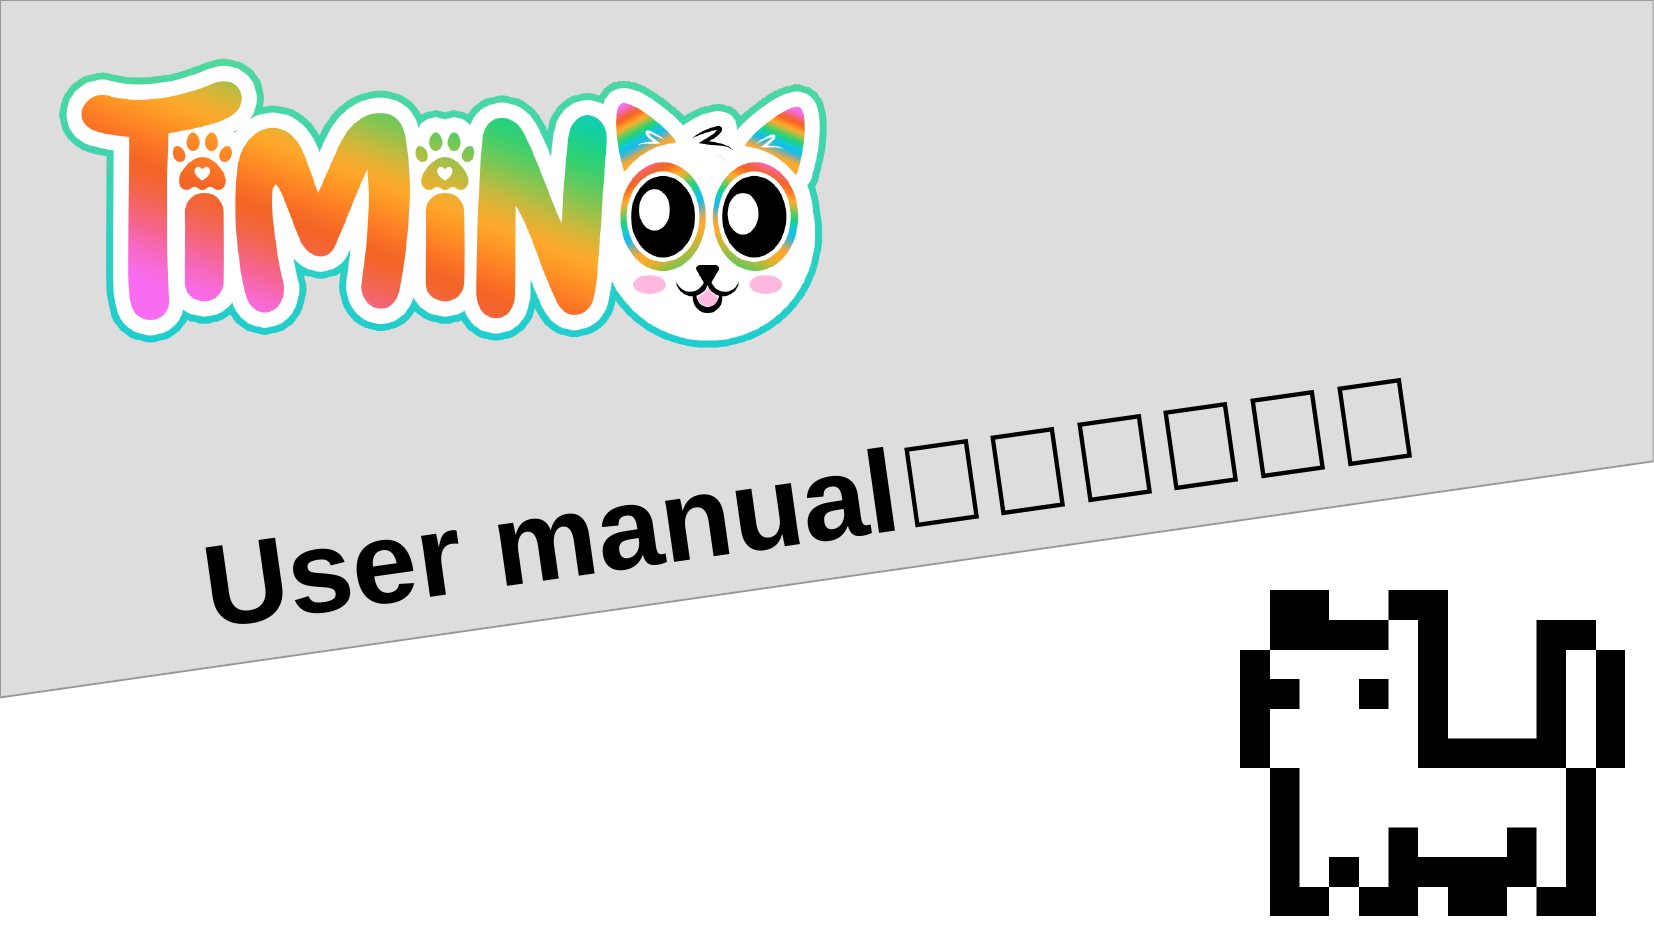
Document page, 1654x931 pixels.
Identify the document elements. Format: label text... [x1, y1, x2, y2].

title User manual🇦🇺🇬🇧🇺🇸 [62, 267, 1562, 737]
picture [59, 58, 827, 348]
picture [1240, 590, 1625, 916]
text_box [100, 478, 1546, 782]
